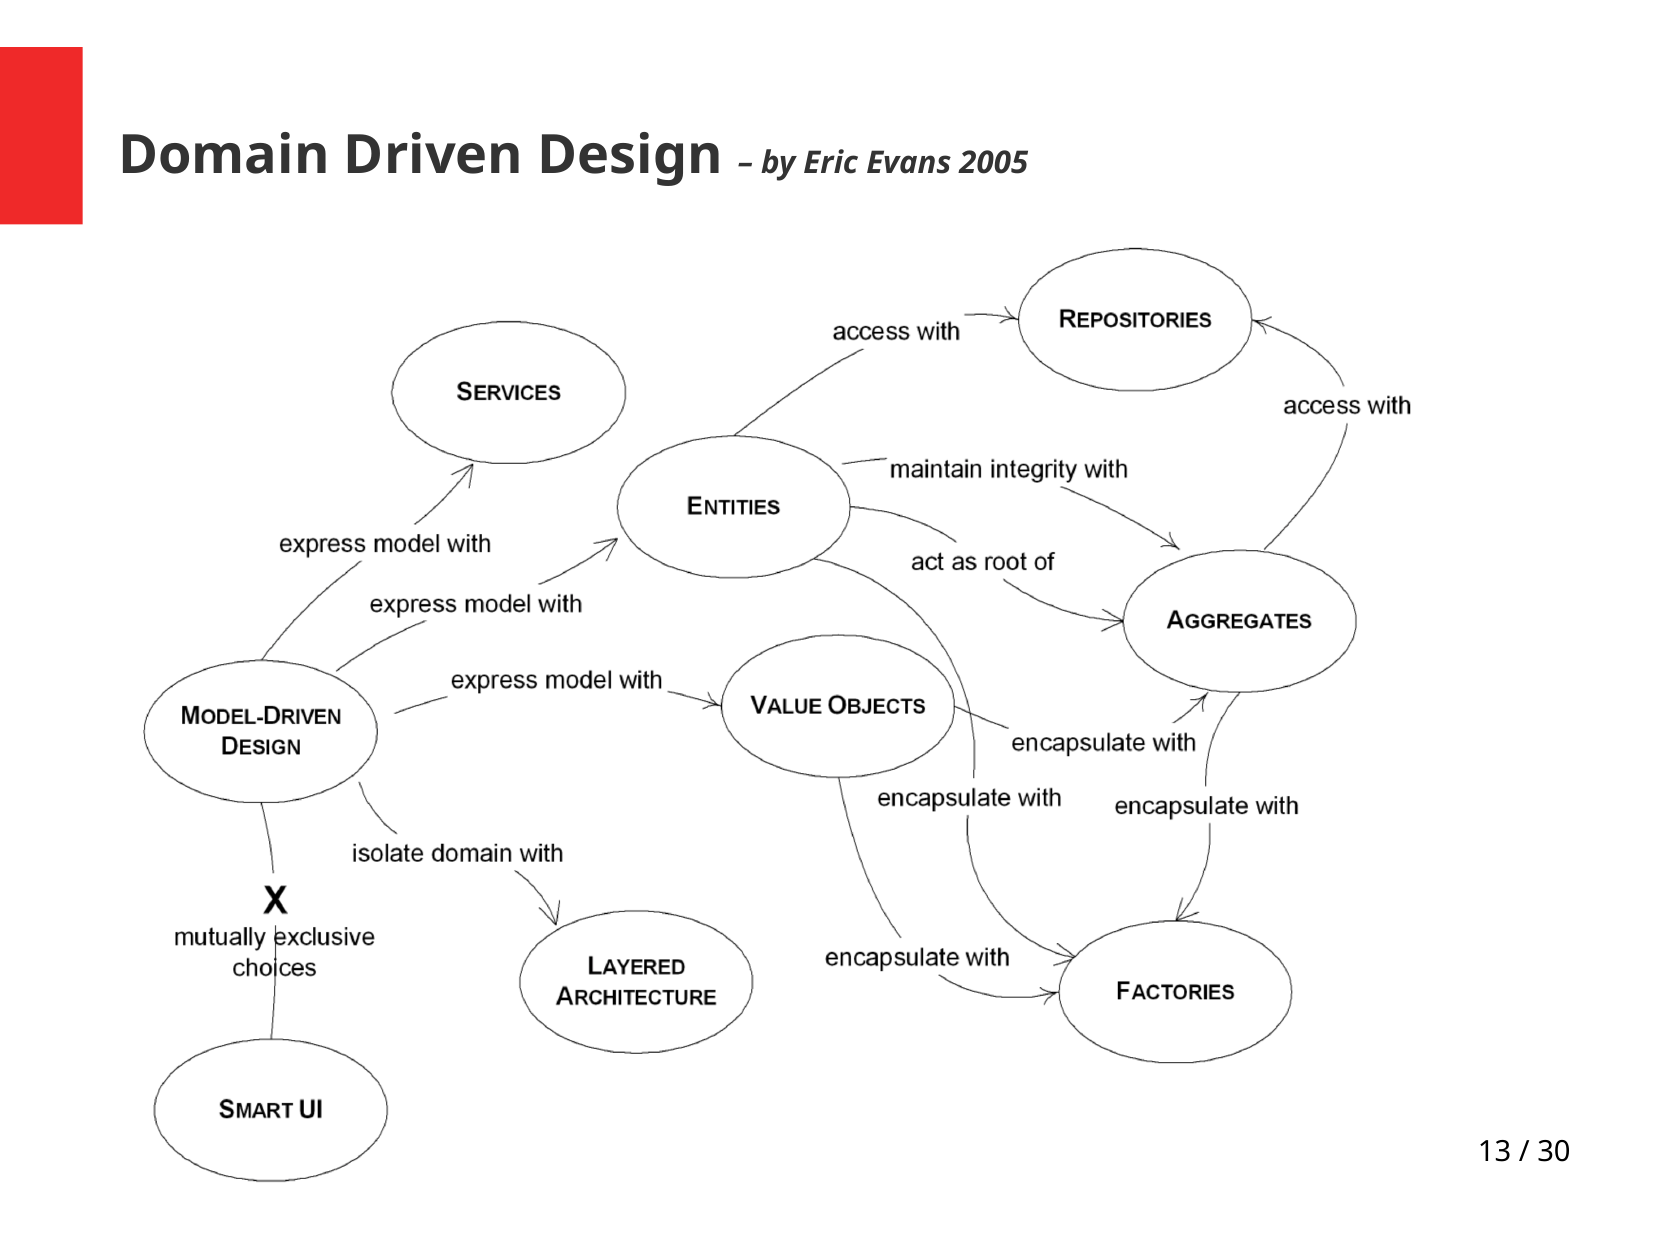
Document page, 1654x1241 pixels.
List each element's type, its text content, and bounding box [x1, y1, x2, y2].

picture [106, 224, 1451, 1197]
title Domain Driven Design – by Eric Evans 2005 [118, 49, 1571, 257]
